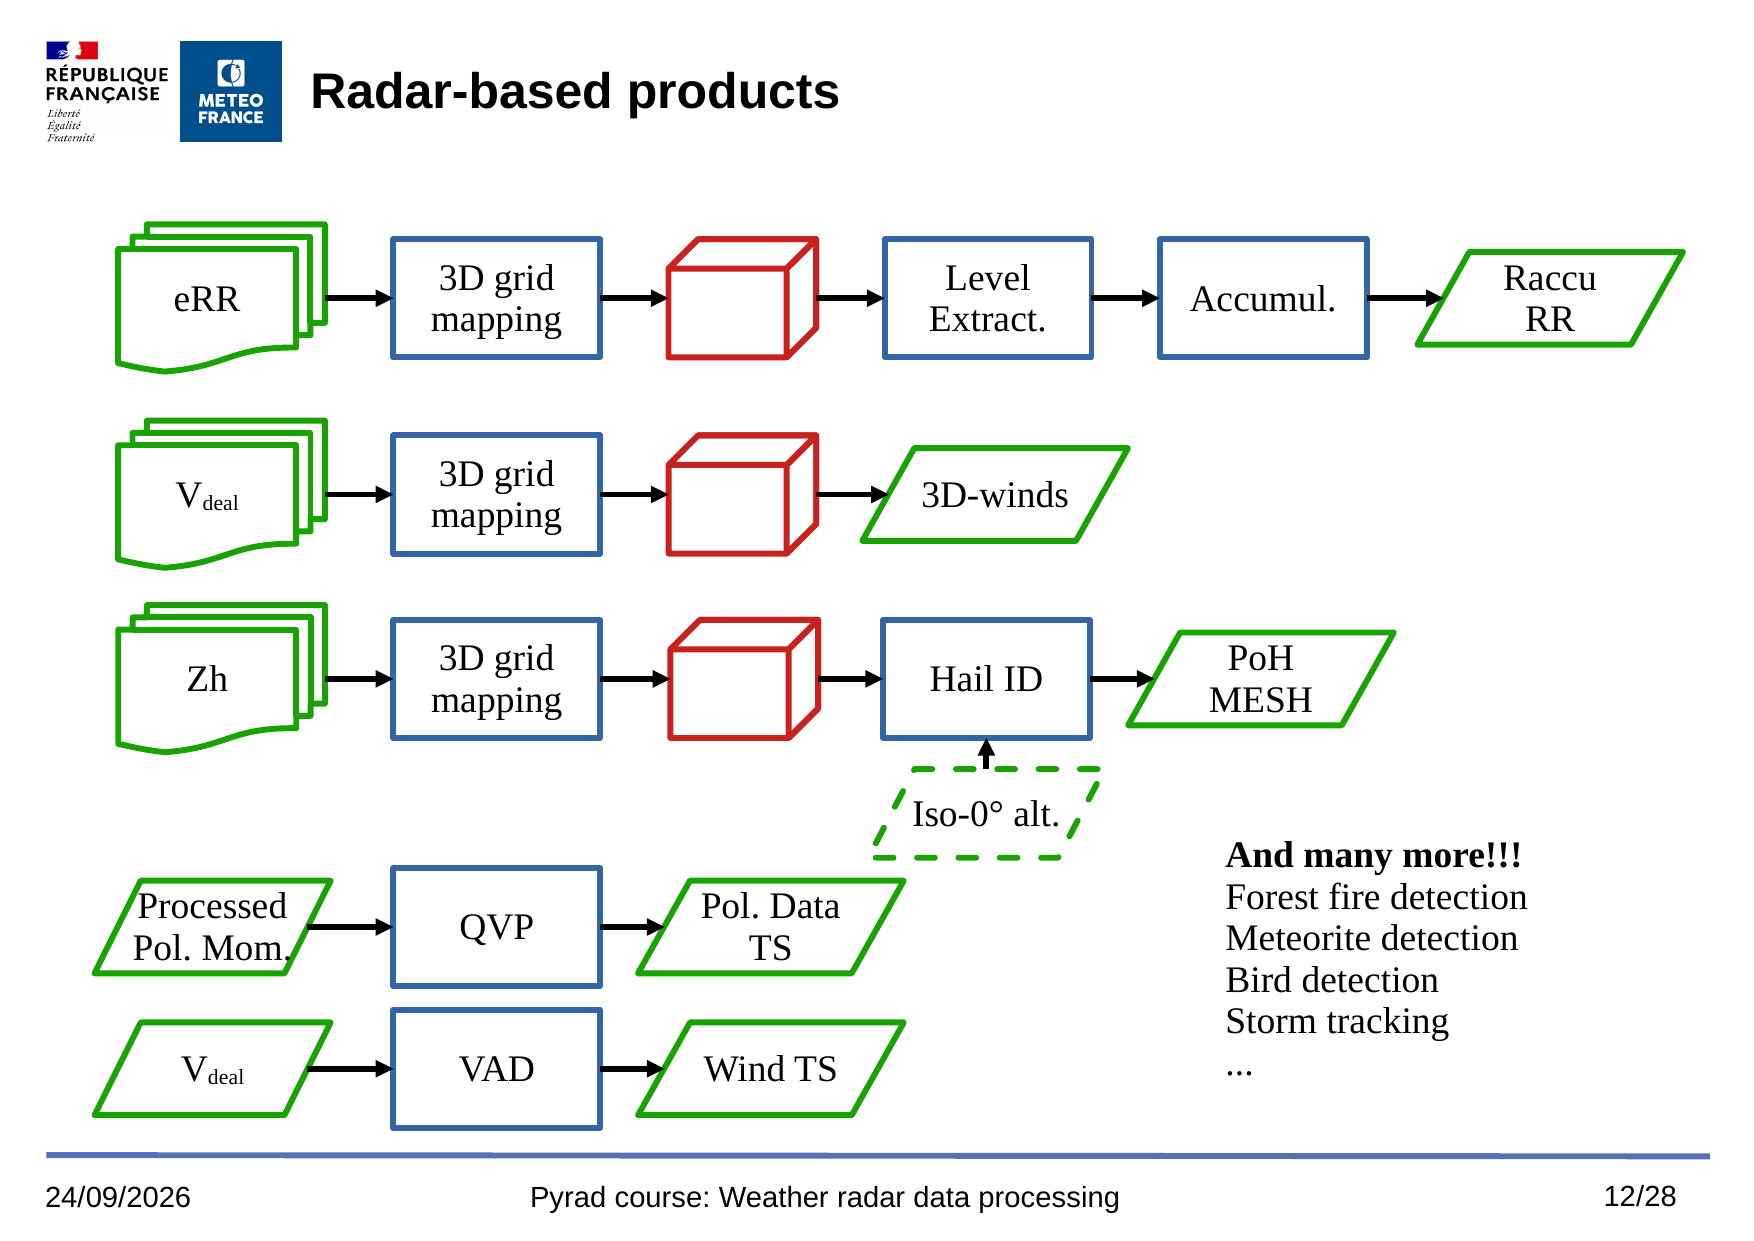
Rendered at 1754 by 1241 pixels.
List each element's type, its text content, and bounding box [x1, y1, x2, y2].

text_box Raccu RR [1417, 251, 1684, 345]
text_box Hail ID [883, 619, 1090, 739]
text_box Wind TS [638, 1022, 904, 1116]
text_box 3D grid mapping [393, 619, 601, 739]
text_box And many more!!! Forest fire detection Meteorite detection Bird detection Storm tracking ... [1210, 826, 1544, 1091]
text_box eRR [118, 224, 325, 372]
picture [46, 41, 172, 142]
text_box QVP [393, 867, 601, 987]
text_box 3D-winds [862, 448, 1129, 541]
text_box Vdeal [94, 1022, 331, 1116]
text_box Vdeal [118, 420, 325, 568]
text_box Pol. Data TS [637, 880, 904, 974]
text_box VAD [393, 1009, 601, 1128]
text_box 3D grid mapping [393, 435, 601, 554]
picture [180, 41, 282, 142]
title Radar-based products [310, 40, 1697, 142]
text_box Zh [118, 605, 325, 753]
text_box Processed Pol. Mom. [94, 880, 331, 974]
text_box Iso-0° alt. [868, 769, 1105, 858]
text_box 3D grid mapping [393, 239, 601, 358]
text_box Accumul. [1159, 239, 1367, 358]
text_box PoH MESH [1128, 632, 1394, 726]
text_box Level Extract. [884, 239, 1092, 358]
